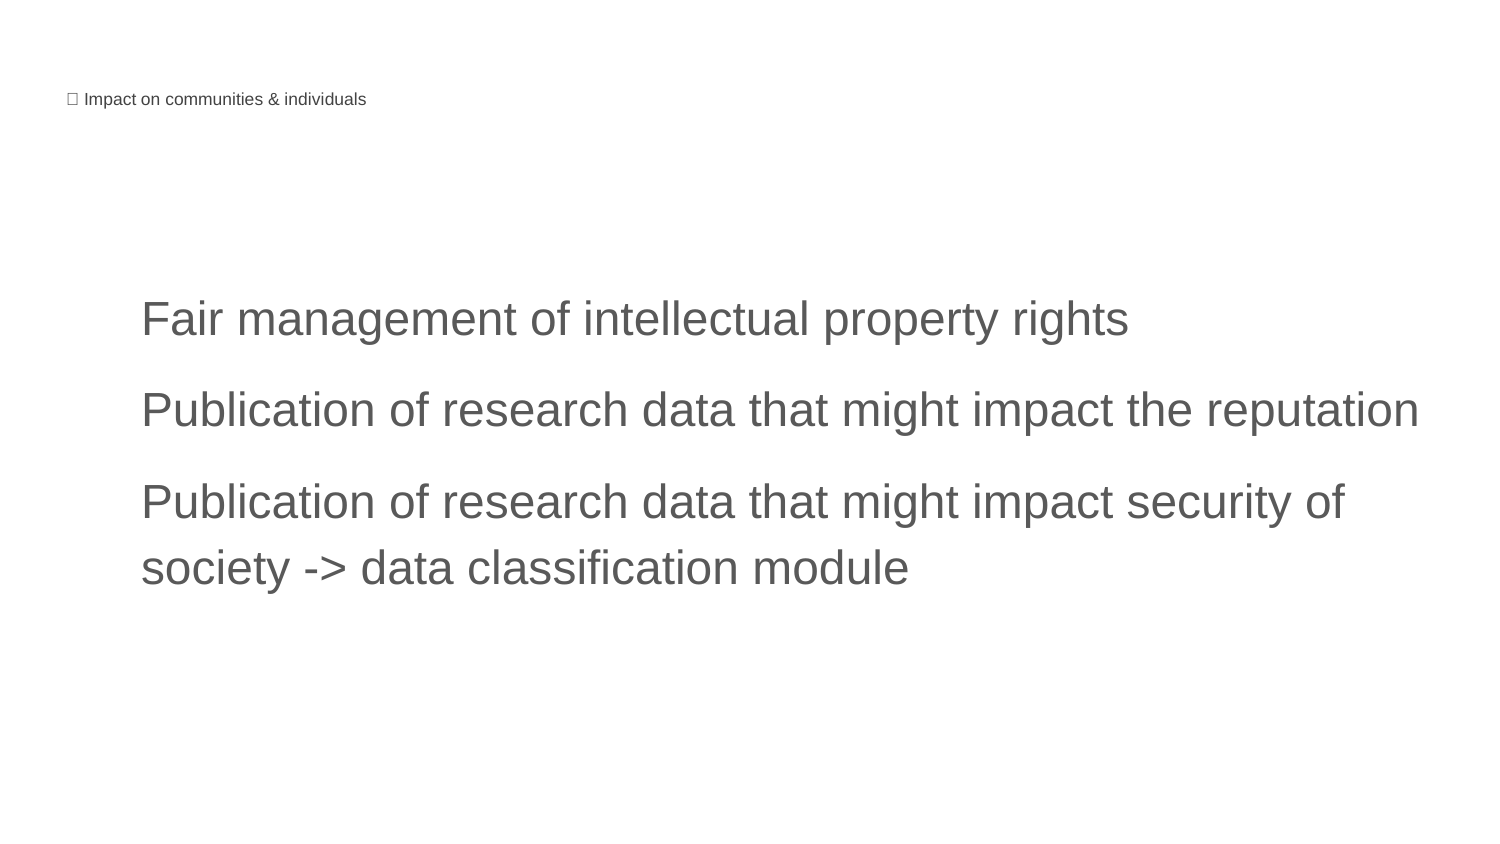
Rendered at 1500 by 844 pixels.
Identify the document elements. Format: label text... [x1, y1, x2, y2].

title 💥 Impact on communities & individuals [51, 72, 1449, 167]
list Fair management of intellectual property rights Publication of research data that might impact the reputation Publication of research data that might impact security of society -> data classification module [51, 264, 1449, 825]
